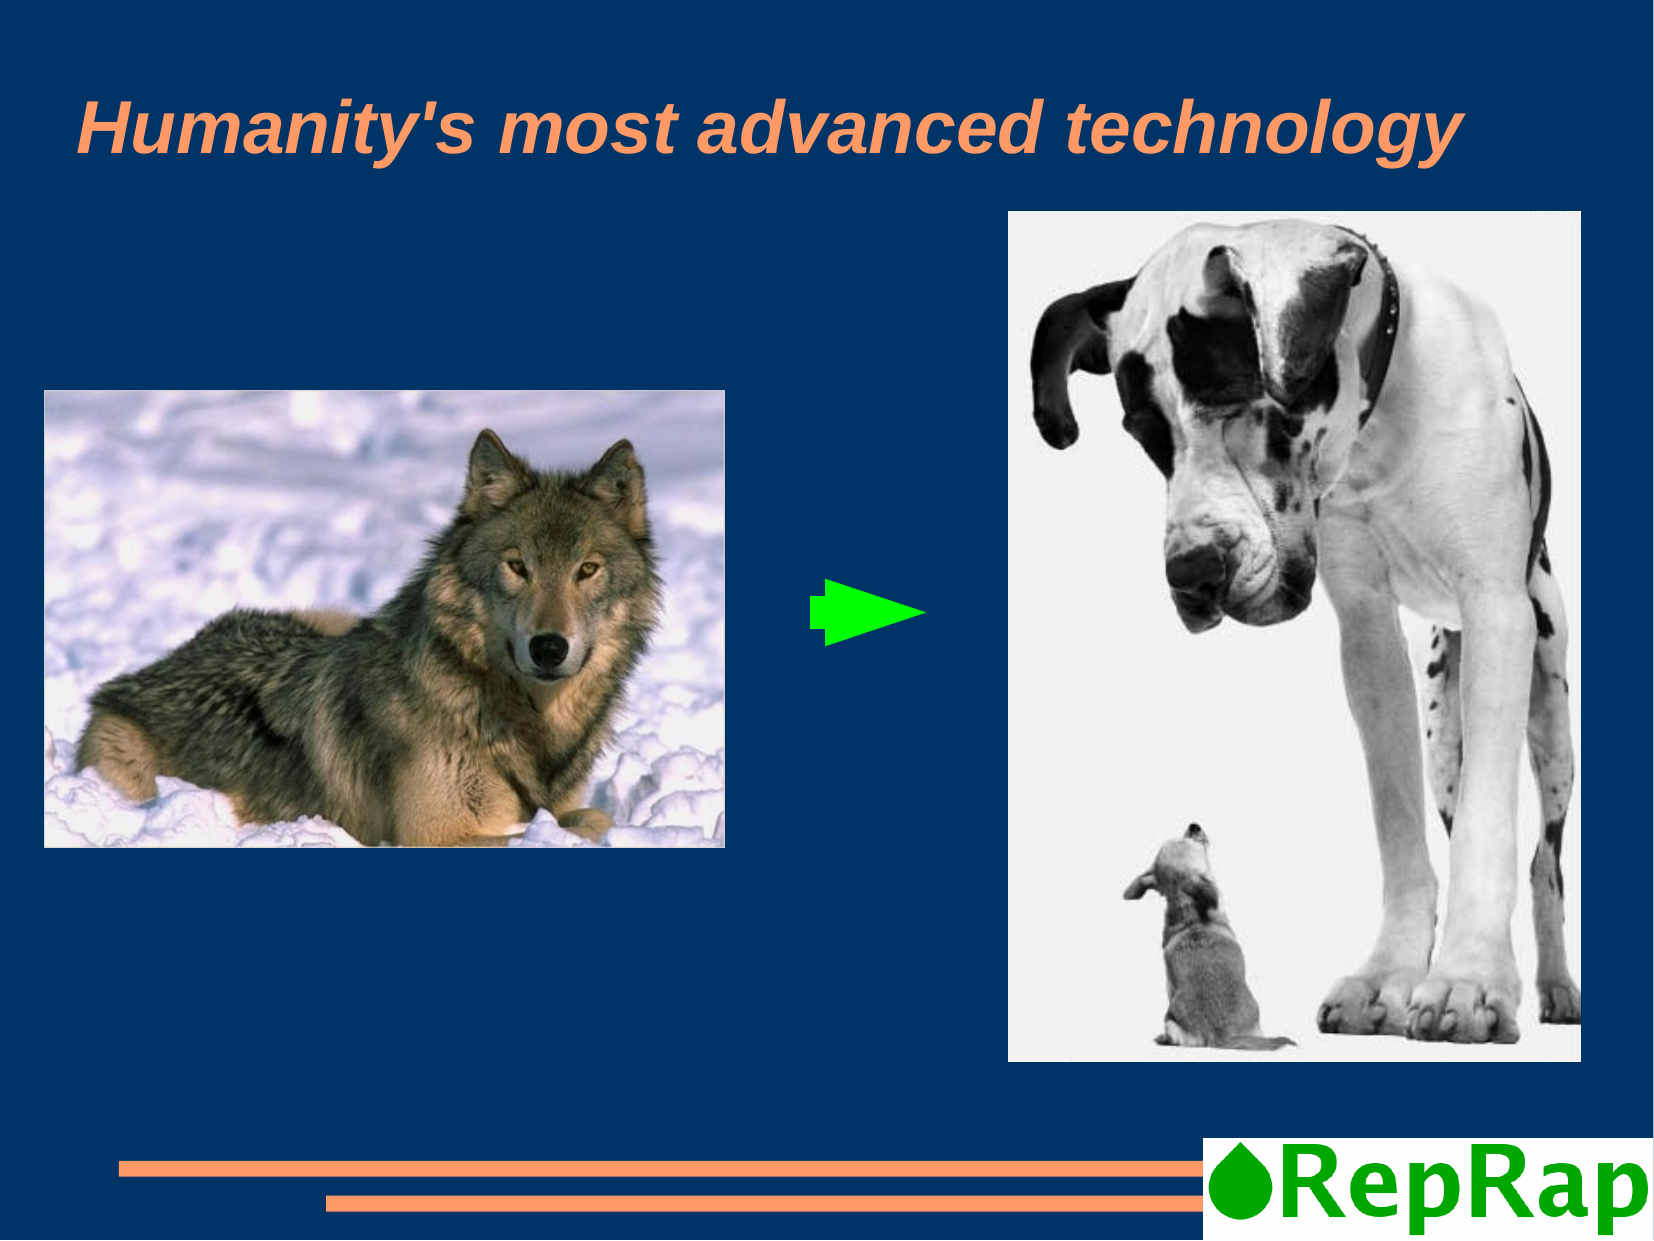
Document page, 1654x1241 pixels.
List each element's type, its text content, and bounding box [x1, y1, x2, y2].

picture [1203, 1138, 1654, 1241]
picture [1008, 211, 1581, 1062]
title Humanity's most advanced technology [76, 57, 1489, 199]
picture [44, 390, 725, 848]
